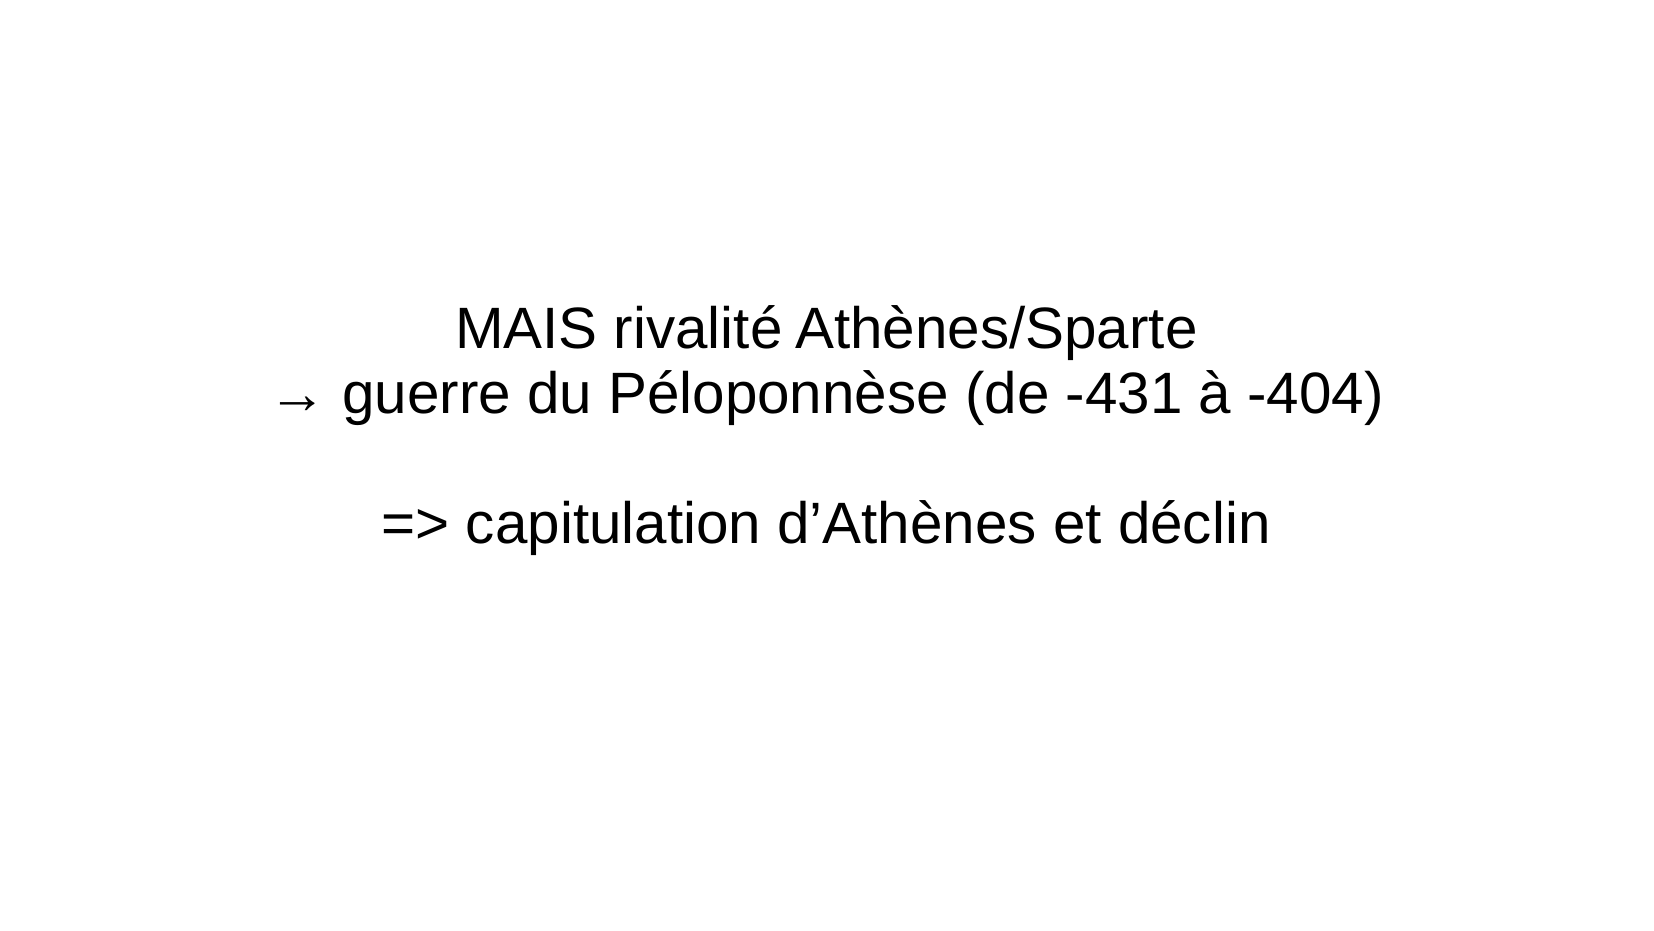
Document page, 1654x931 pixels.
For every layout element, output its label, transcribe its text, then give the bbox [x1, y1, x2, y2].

text_box MAIS rivalité Athènes/Sparte → guerre du Péloponnèse (de -431 à -404) => capitulation d’Athènes et déclin [0, 288, 1654, 564]
